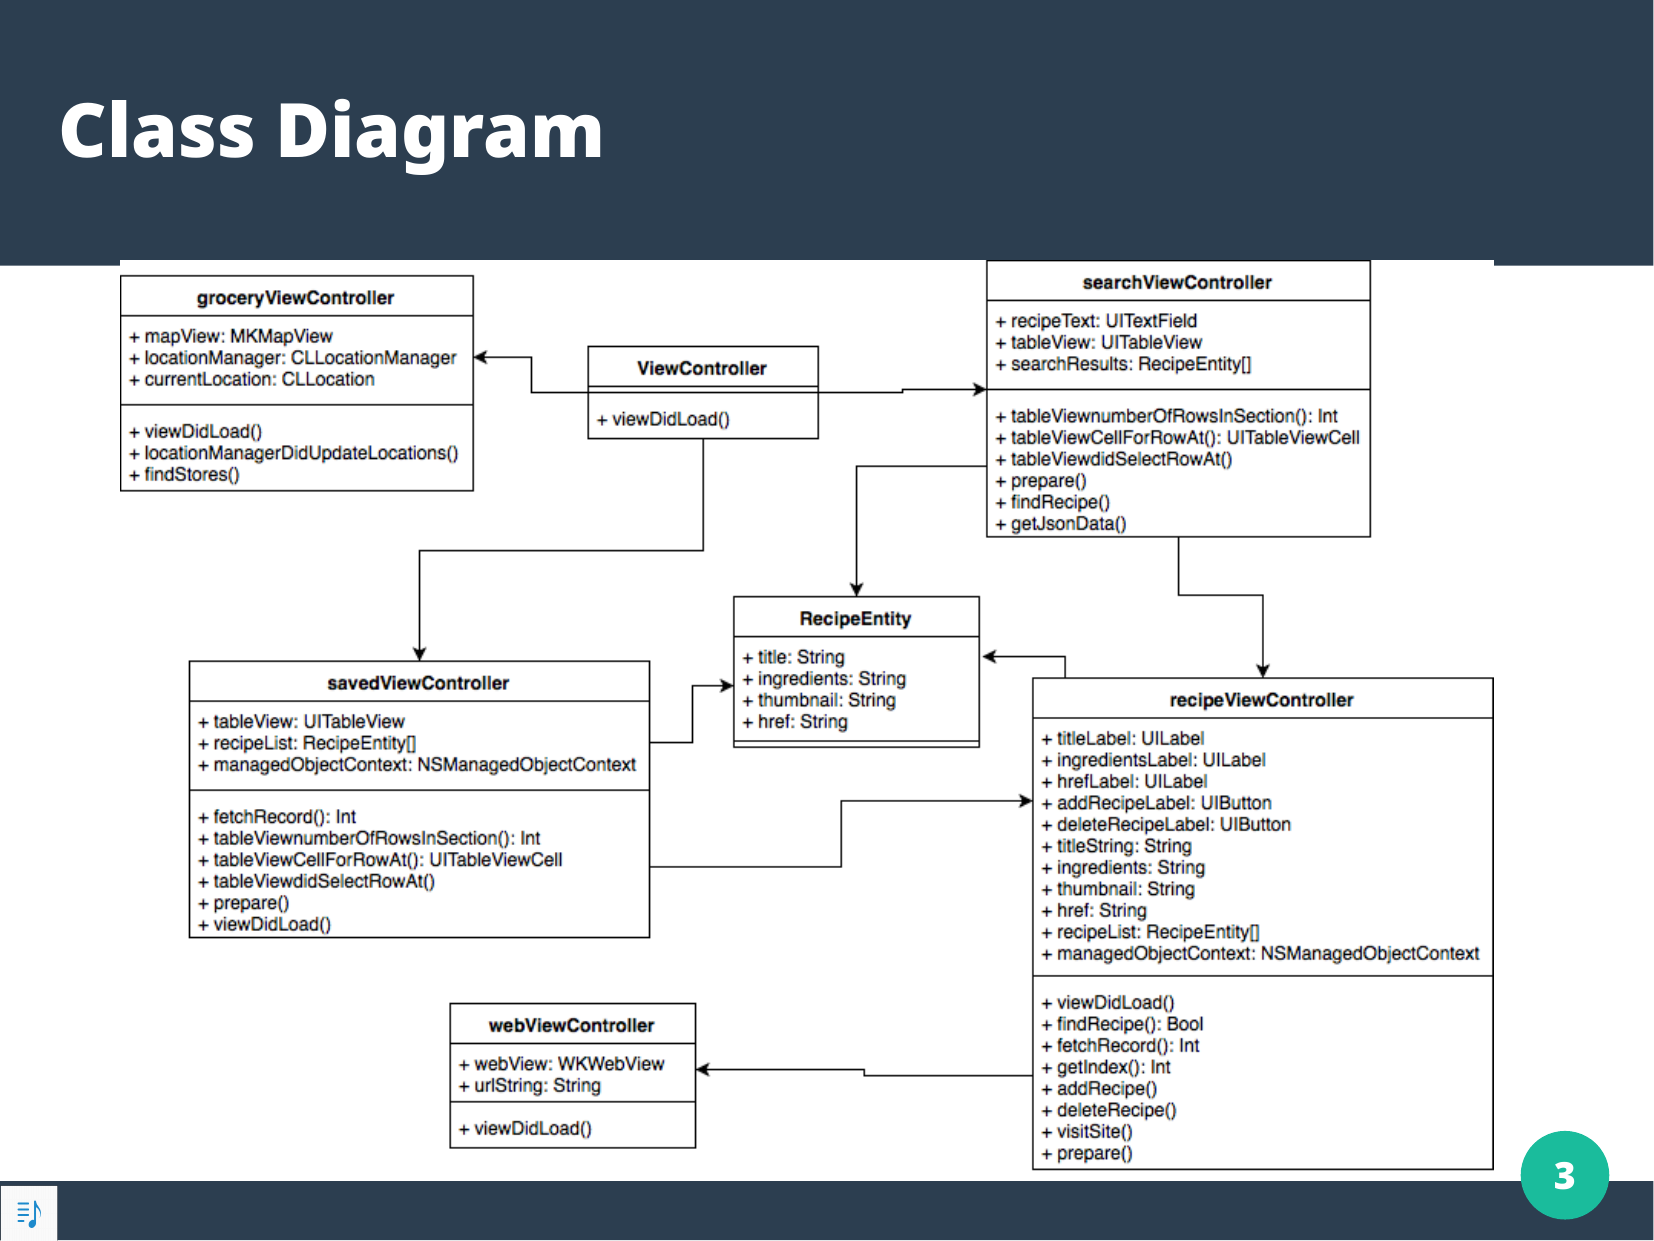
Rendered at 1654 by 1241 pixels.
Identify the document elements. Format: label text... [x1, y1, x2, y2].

text_box [0, 1185, 58, 1241]
picture [120, 260, 1494, 1175]
title Class Diagram [59, 49, 1595, 207]
